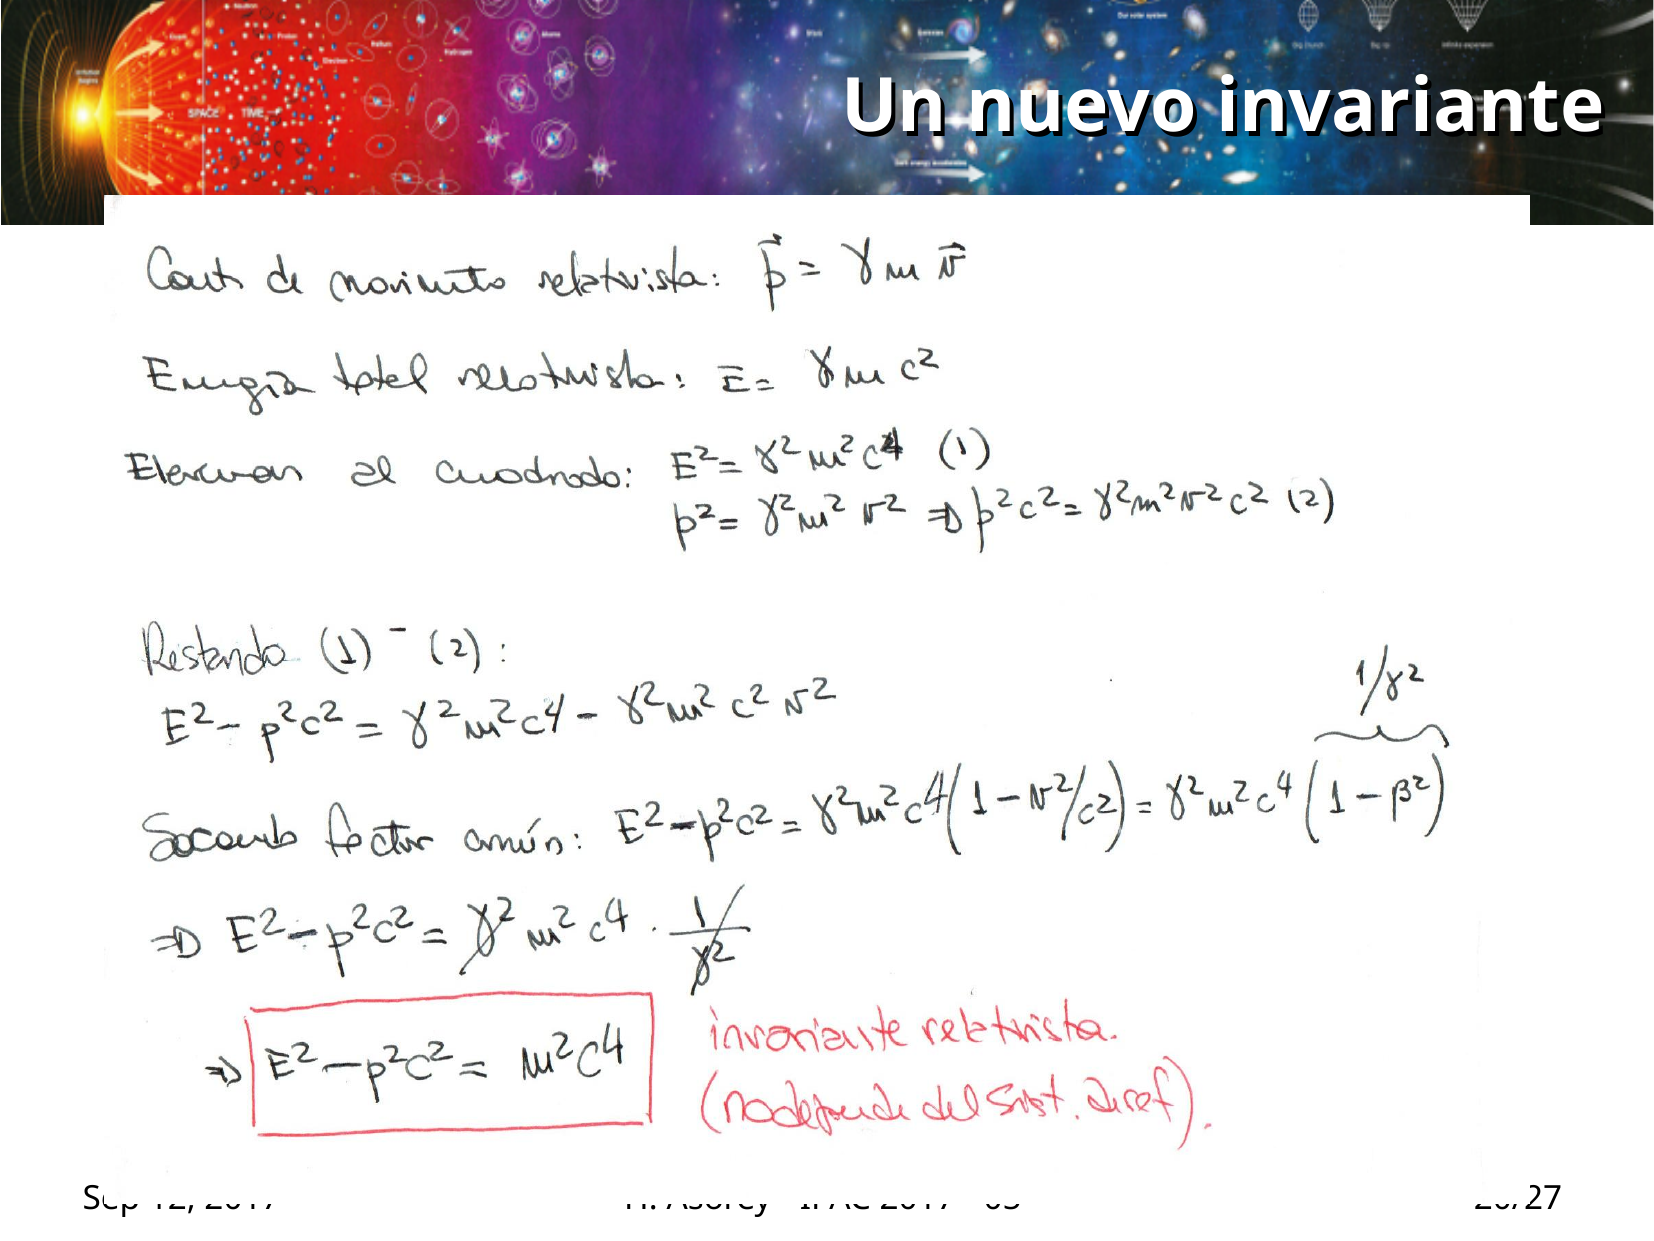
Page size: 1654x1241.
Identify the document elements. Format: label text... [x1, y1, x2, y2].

title Un nuevo invariante [45, 15, 1606, 191]
picture [1, 0, 1654, 1204]
